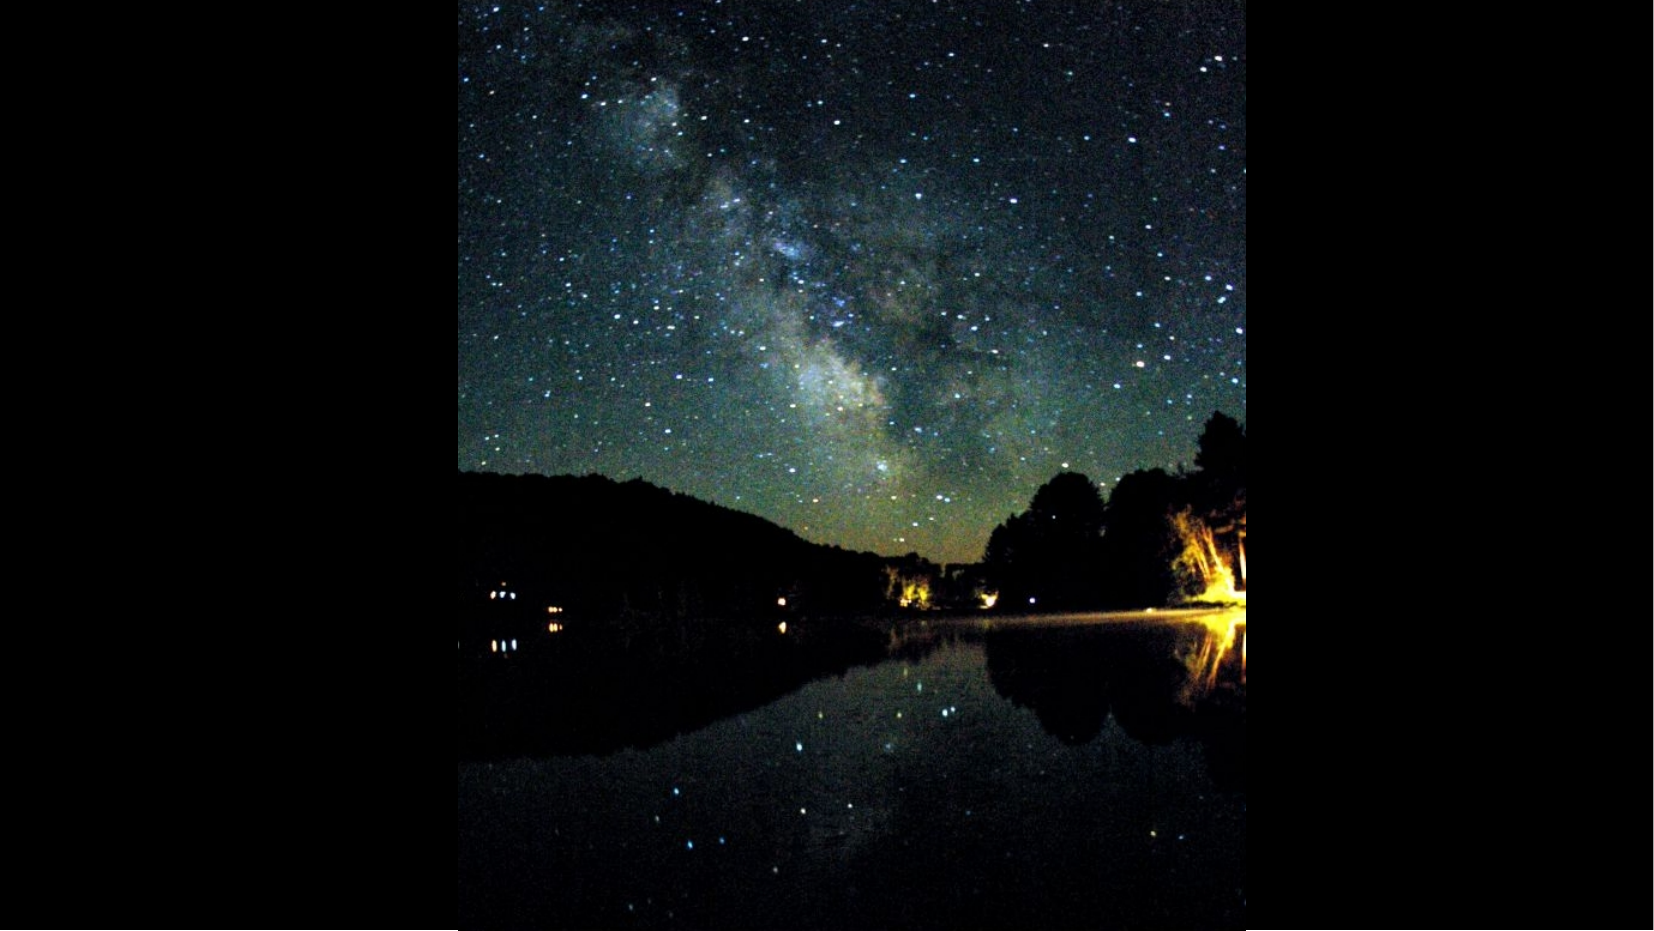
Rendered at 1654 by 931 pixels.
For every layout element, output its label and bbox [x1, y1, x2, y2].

picture [458, 0, 1246, 931]
